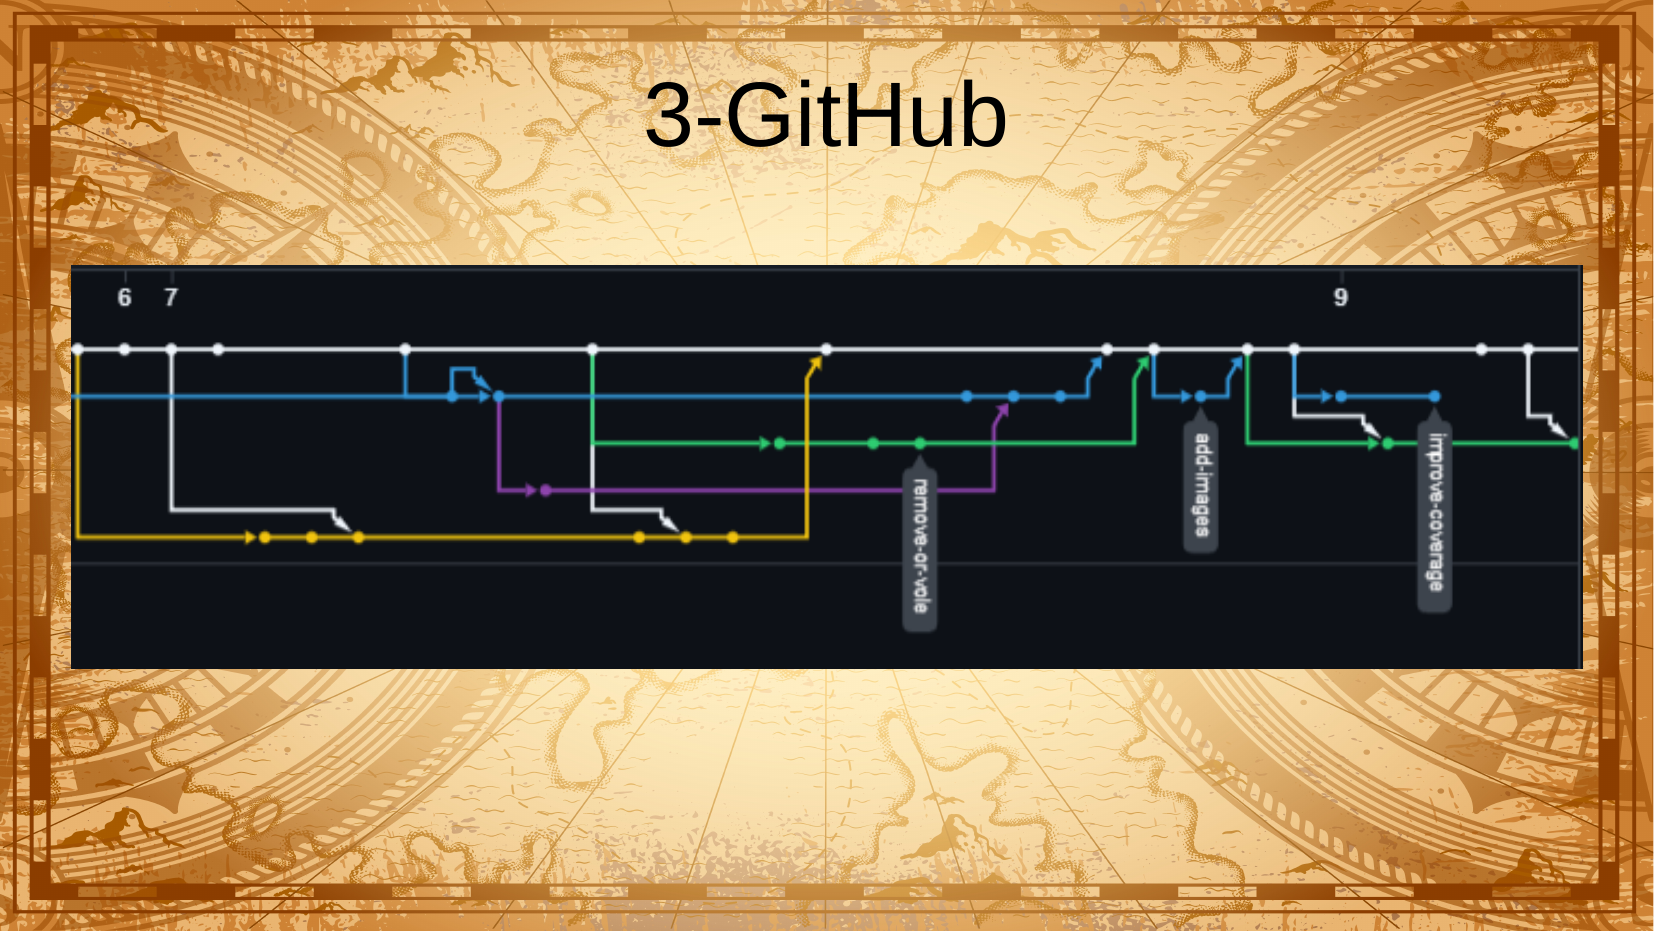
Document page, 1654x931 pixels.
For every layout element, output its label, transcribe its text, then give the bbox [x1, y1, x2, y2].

picture [0, 0, 1654, 931]
title 3-GitHub [82, 37, 1571, 193]
